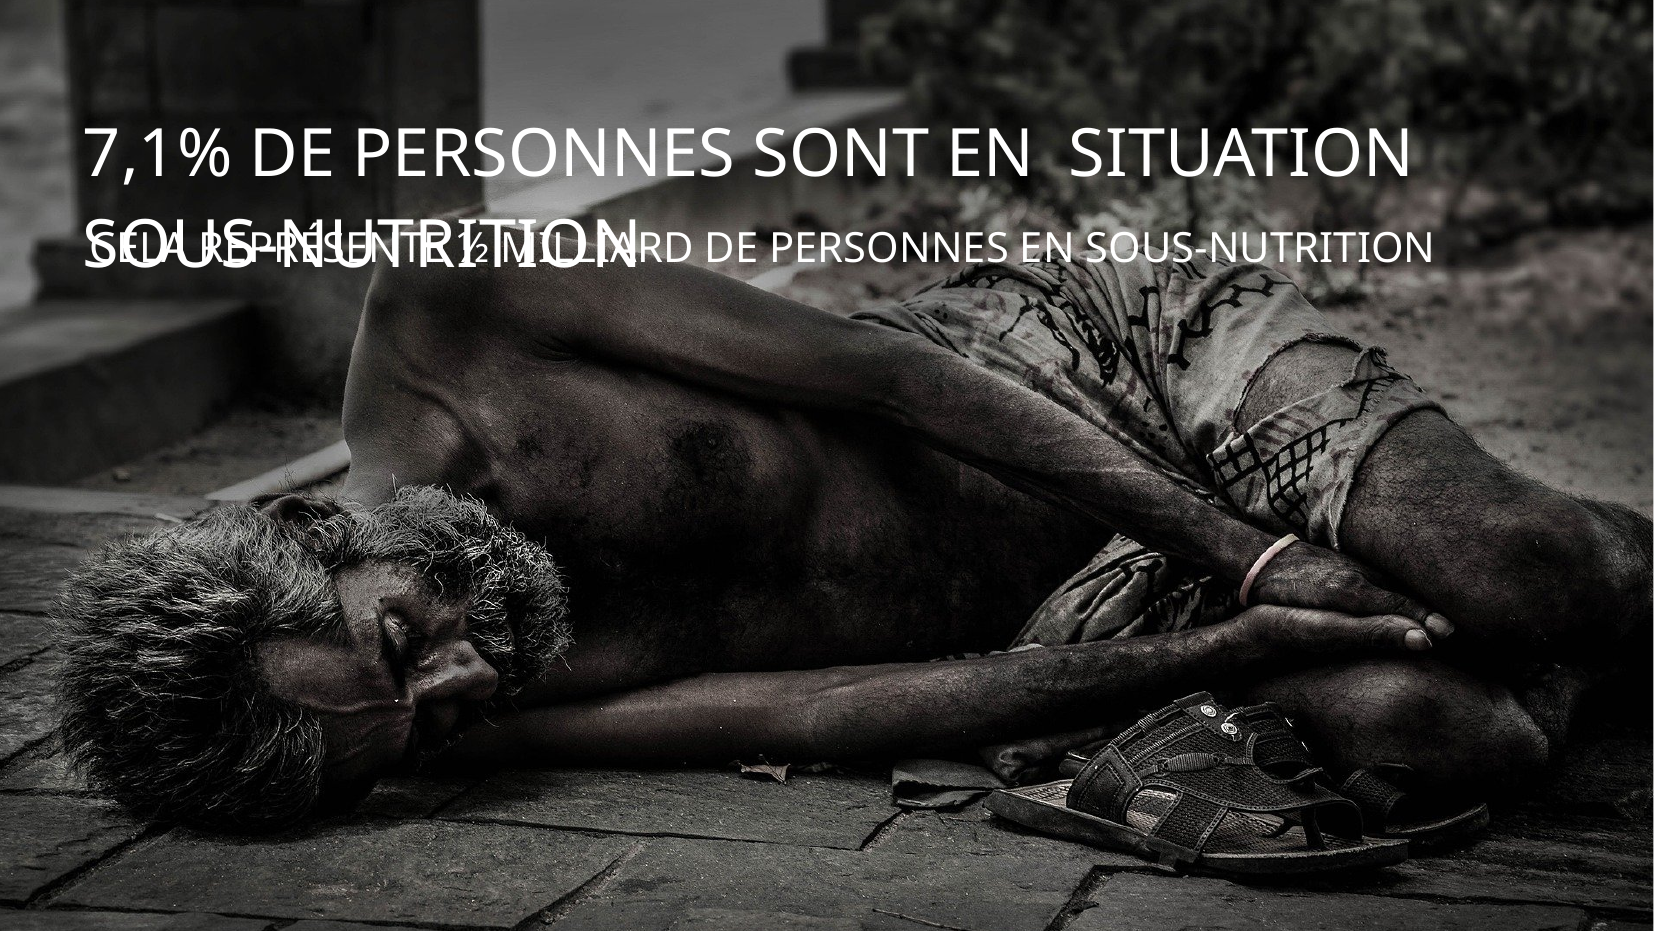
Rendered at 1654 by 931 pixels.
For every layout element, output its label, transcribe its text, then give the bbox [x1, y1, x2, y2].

picture [0, 0, 1654, 931]
text_box CELA REPRÉSENTE ½ MILLIARD DE PERSONNES EN SOUS-NUTRITION [75, 210, 1429, 267]
list 7,1% DE PERSONNES SONT EN SITUATION SOUS-NUTRITION [11, 0, 1501, 525]
